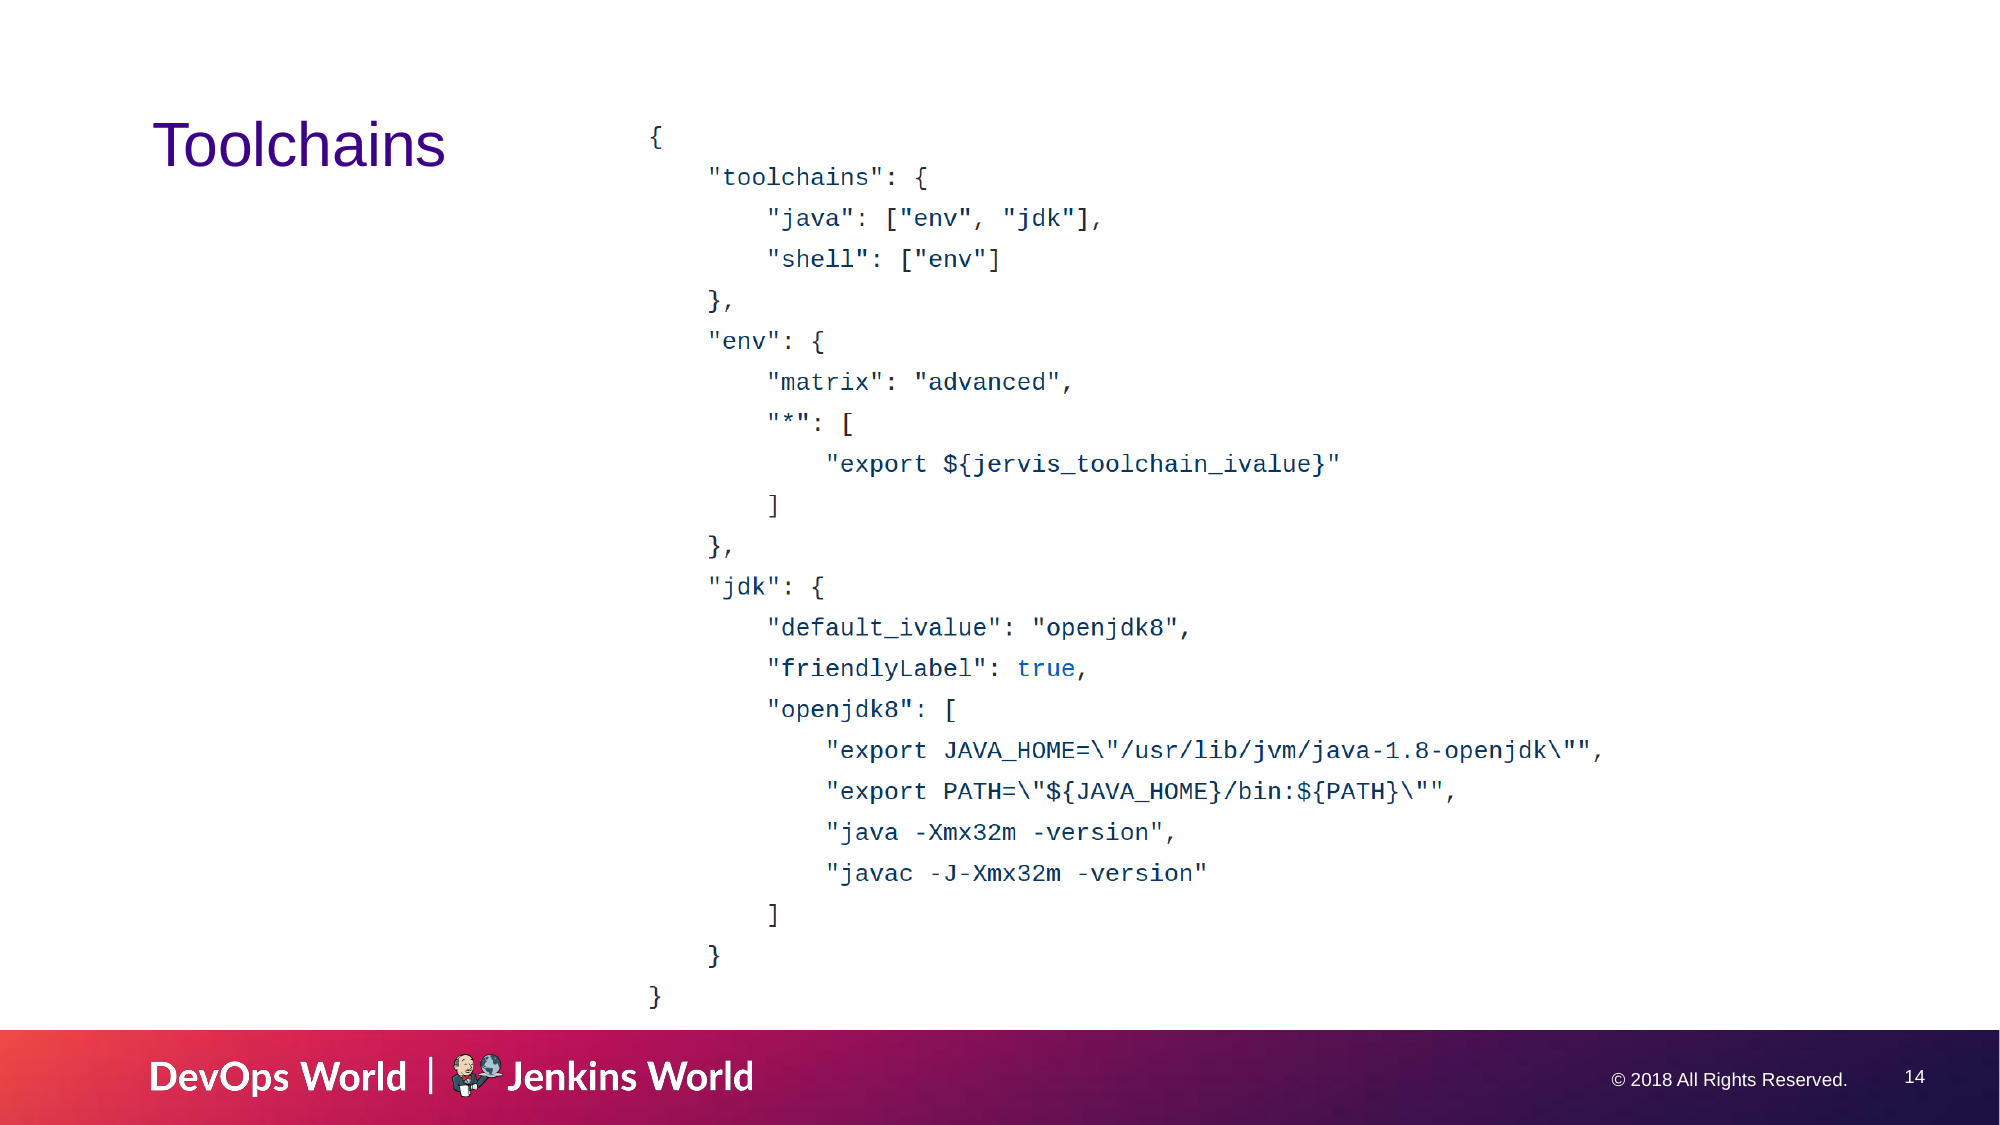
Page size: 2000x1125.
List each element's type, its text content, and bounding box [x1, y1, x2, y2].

picture [645, 120, 1606, 1015]
title Toolchains [152, 60, 1848, 181]
picture [0, 1030, 2000, 1125]
